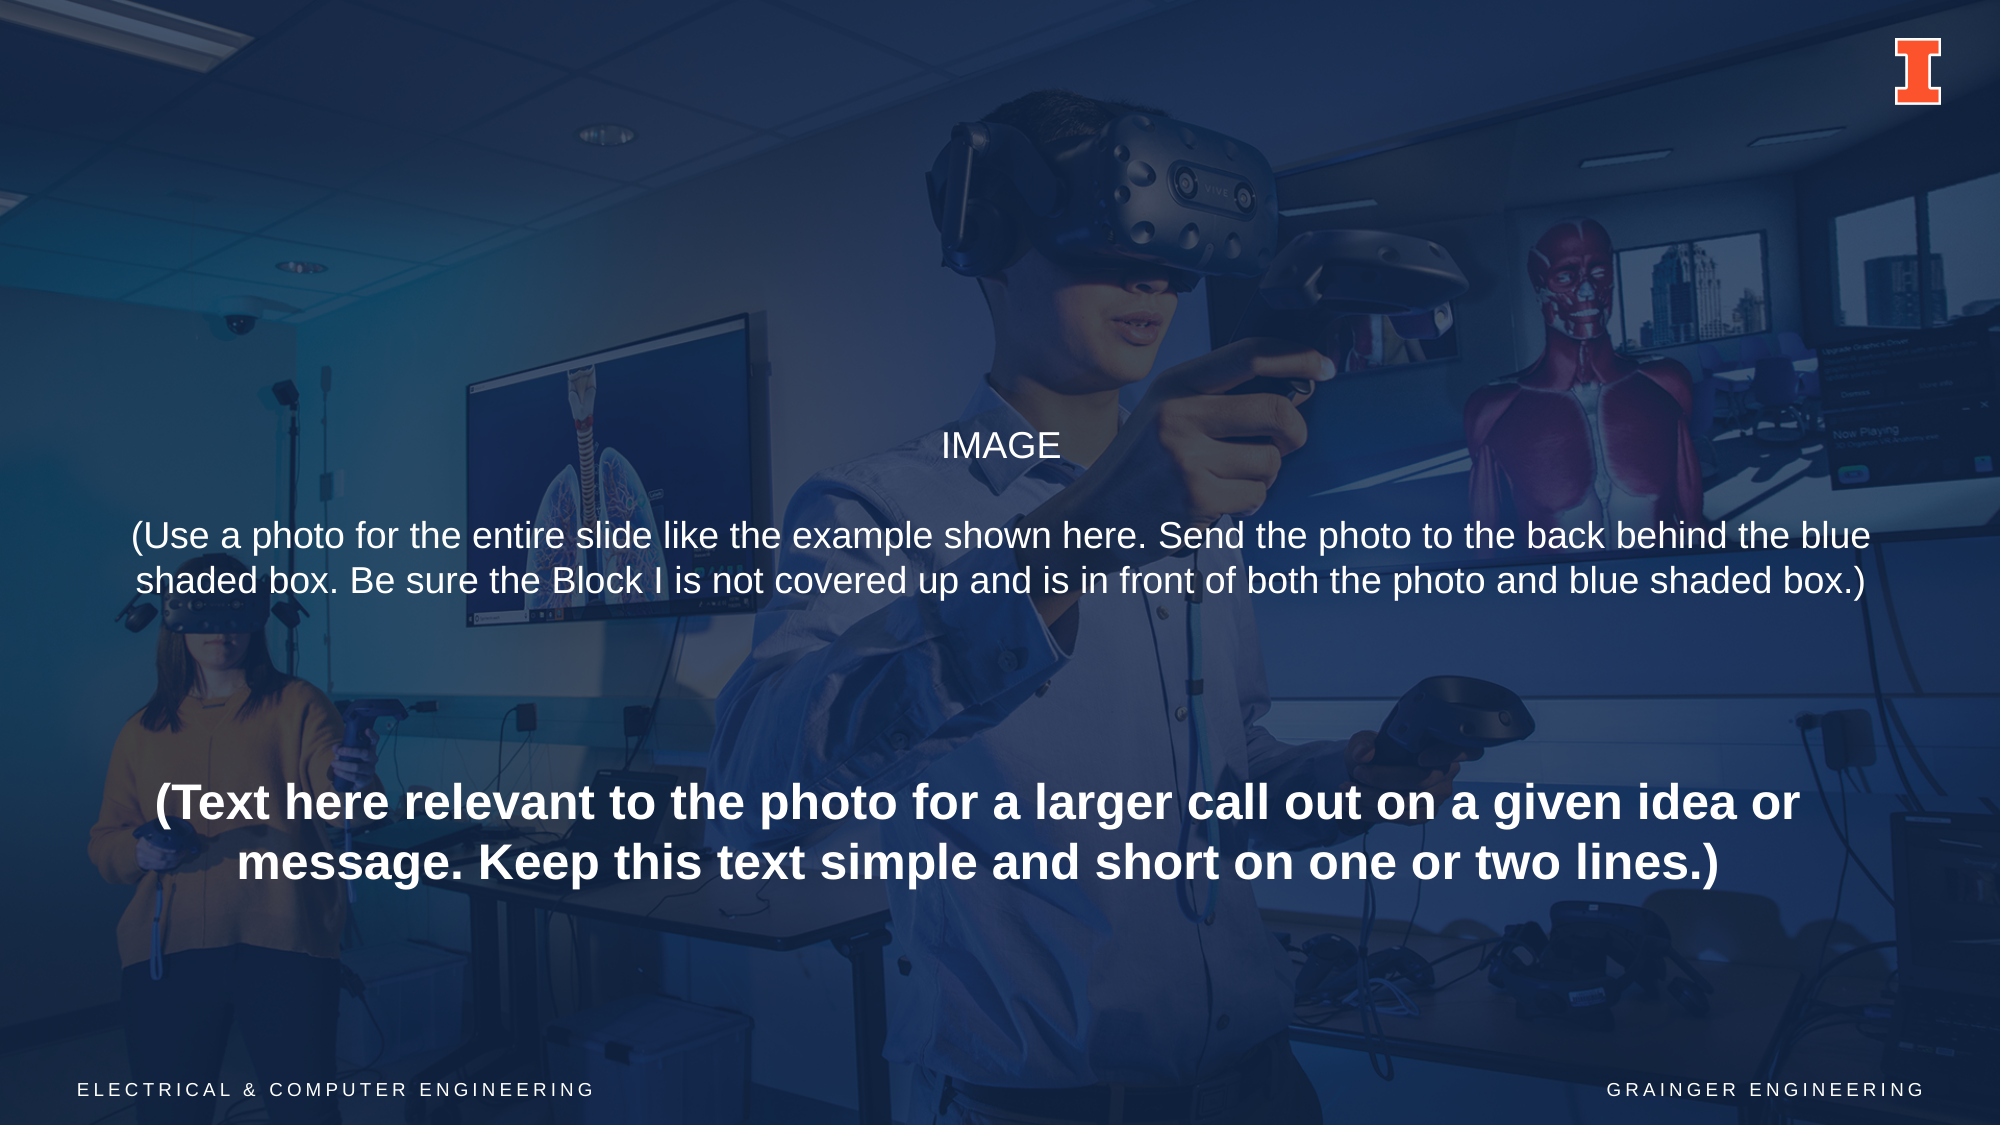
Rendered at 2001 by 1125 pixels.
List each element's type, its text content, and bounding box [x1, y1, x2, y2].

text_box GRAINGER ENGINEERING [1531, 1070, 1938, 1108]
text_box (Text here relevant to the photo for a larger call out on a given idea or message. Keep this text simple and short on one or two lines.) [61, 762, 1896, 919]
text_box [0, 0, 2000, 1125]
picture [1895, 38, 1941, 105]
text_box IMAGE (Use a photo for the entire slide like the example shown here. Send the photo to the back behind the blue shaded box. Be sure the Block I is not covered up and is in front of both the photo and blue shaded box.) [61, 413, 1941, 609]
text_box ELECTRICAL & COMPUTER ENGINEERING [61, 1070, 1373, 1108]
